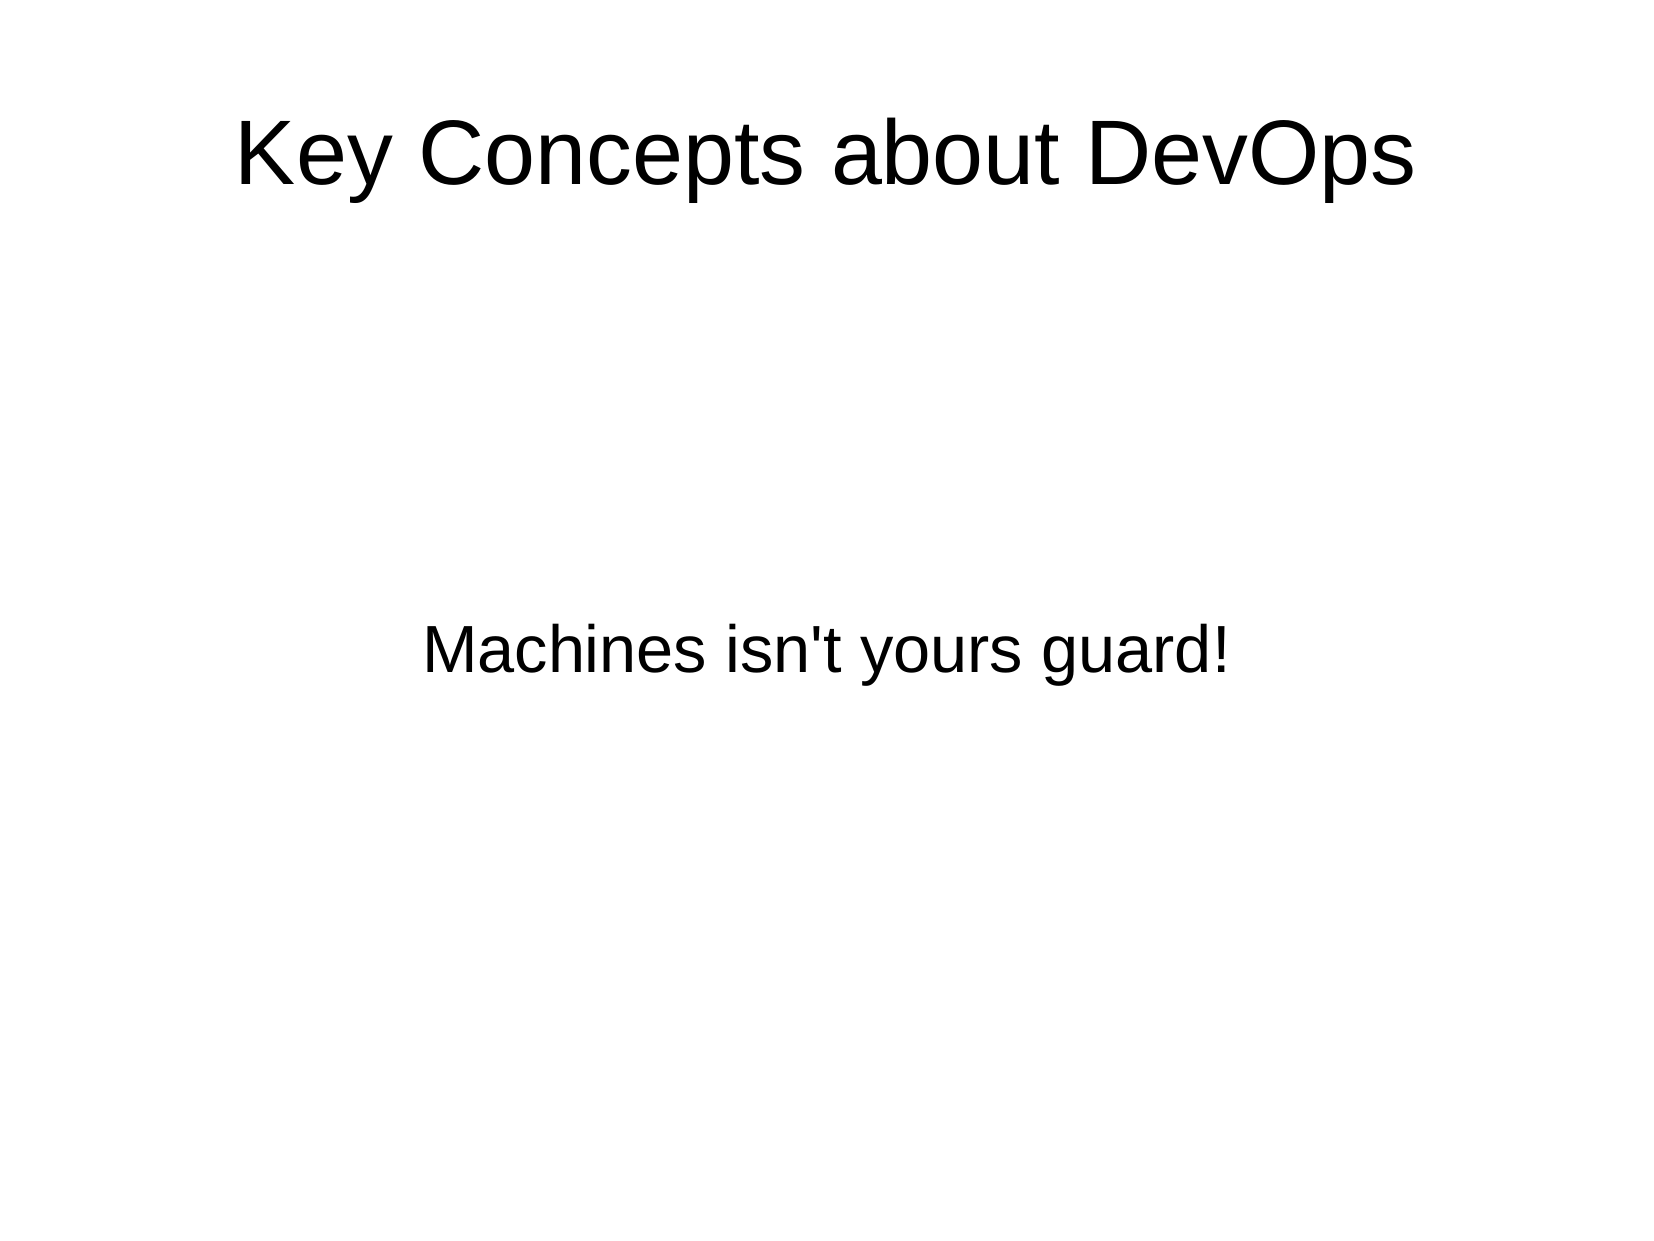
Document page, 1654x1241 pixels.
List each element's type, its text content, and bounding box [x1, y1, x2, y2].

subtitle Machines isn't yours guard! [82, 290, 1571, 1010]
title Key Concepts about DevOps [82, 49, 1571, 257]
